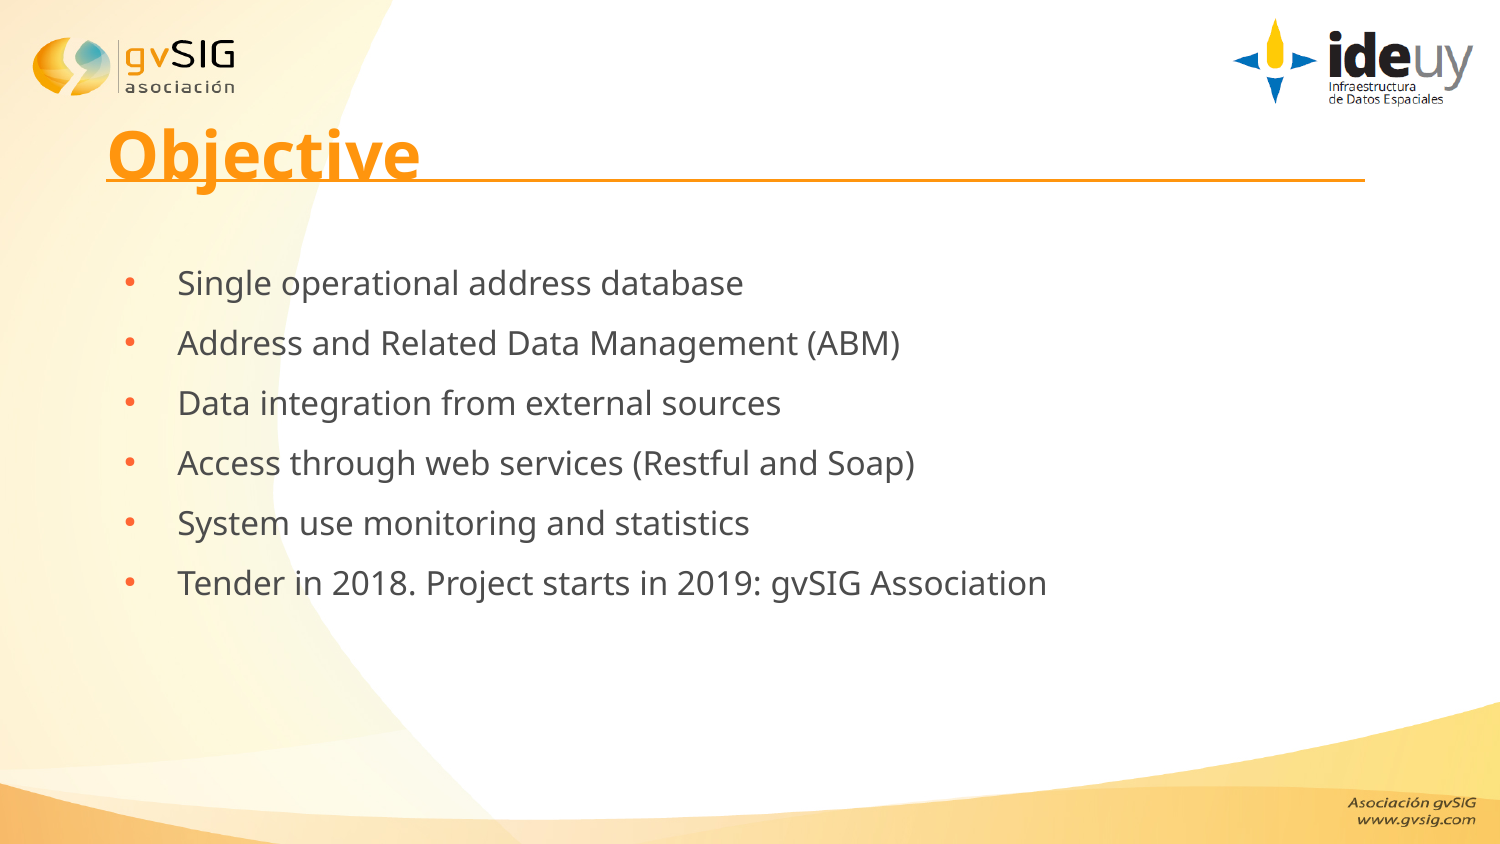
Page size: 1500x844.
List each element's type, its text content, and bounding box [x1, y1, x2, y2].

title Objective [106, 115, 1457, 193]
list Single operational address database Address and Related Data Management (ABM) Data integration from external sources Access through web services (Restful and Soap) System use monitoring and statistics Tender in 2018. Project starts in 2019: gvSIG Association [106, 194, 1406, 766]
picture [0, 0, 1500, 844]
